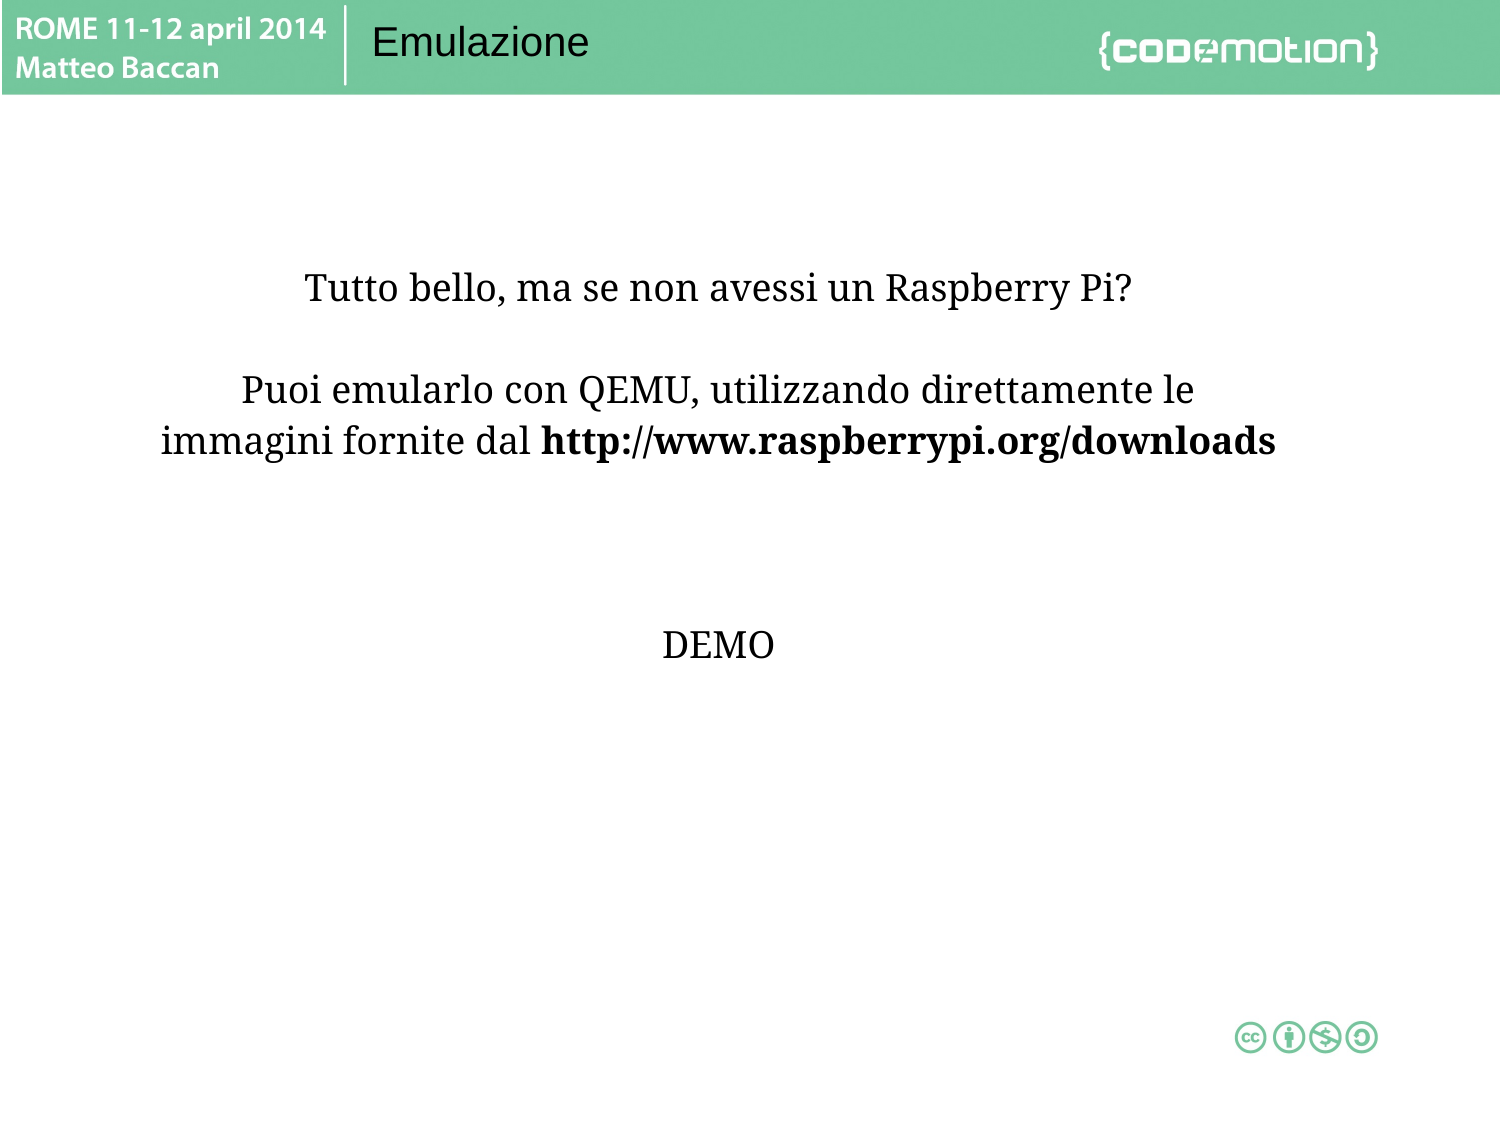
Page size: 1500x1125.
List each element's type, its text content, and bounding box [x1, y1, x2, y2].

text_box Tutto bello, ma se non avessi un Raspberry Pi? Puoi emularlo con QEMU, utilizzando direttamente le immagini fornite dal http://www.raspberrypi.org/downloads DEMO [145, 253, 1293, 776]
picture [2, 0, 1500, 1125]
list Emulazione [356, 11, 1382, 87]
